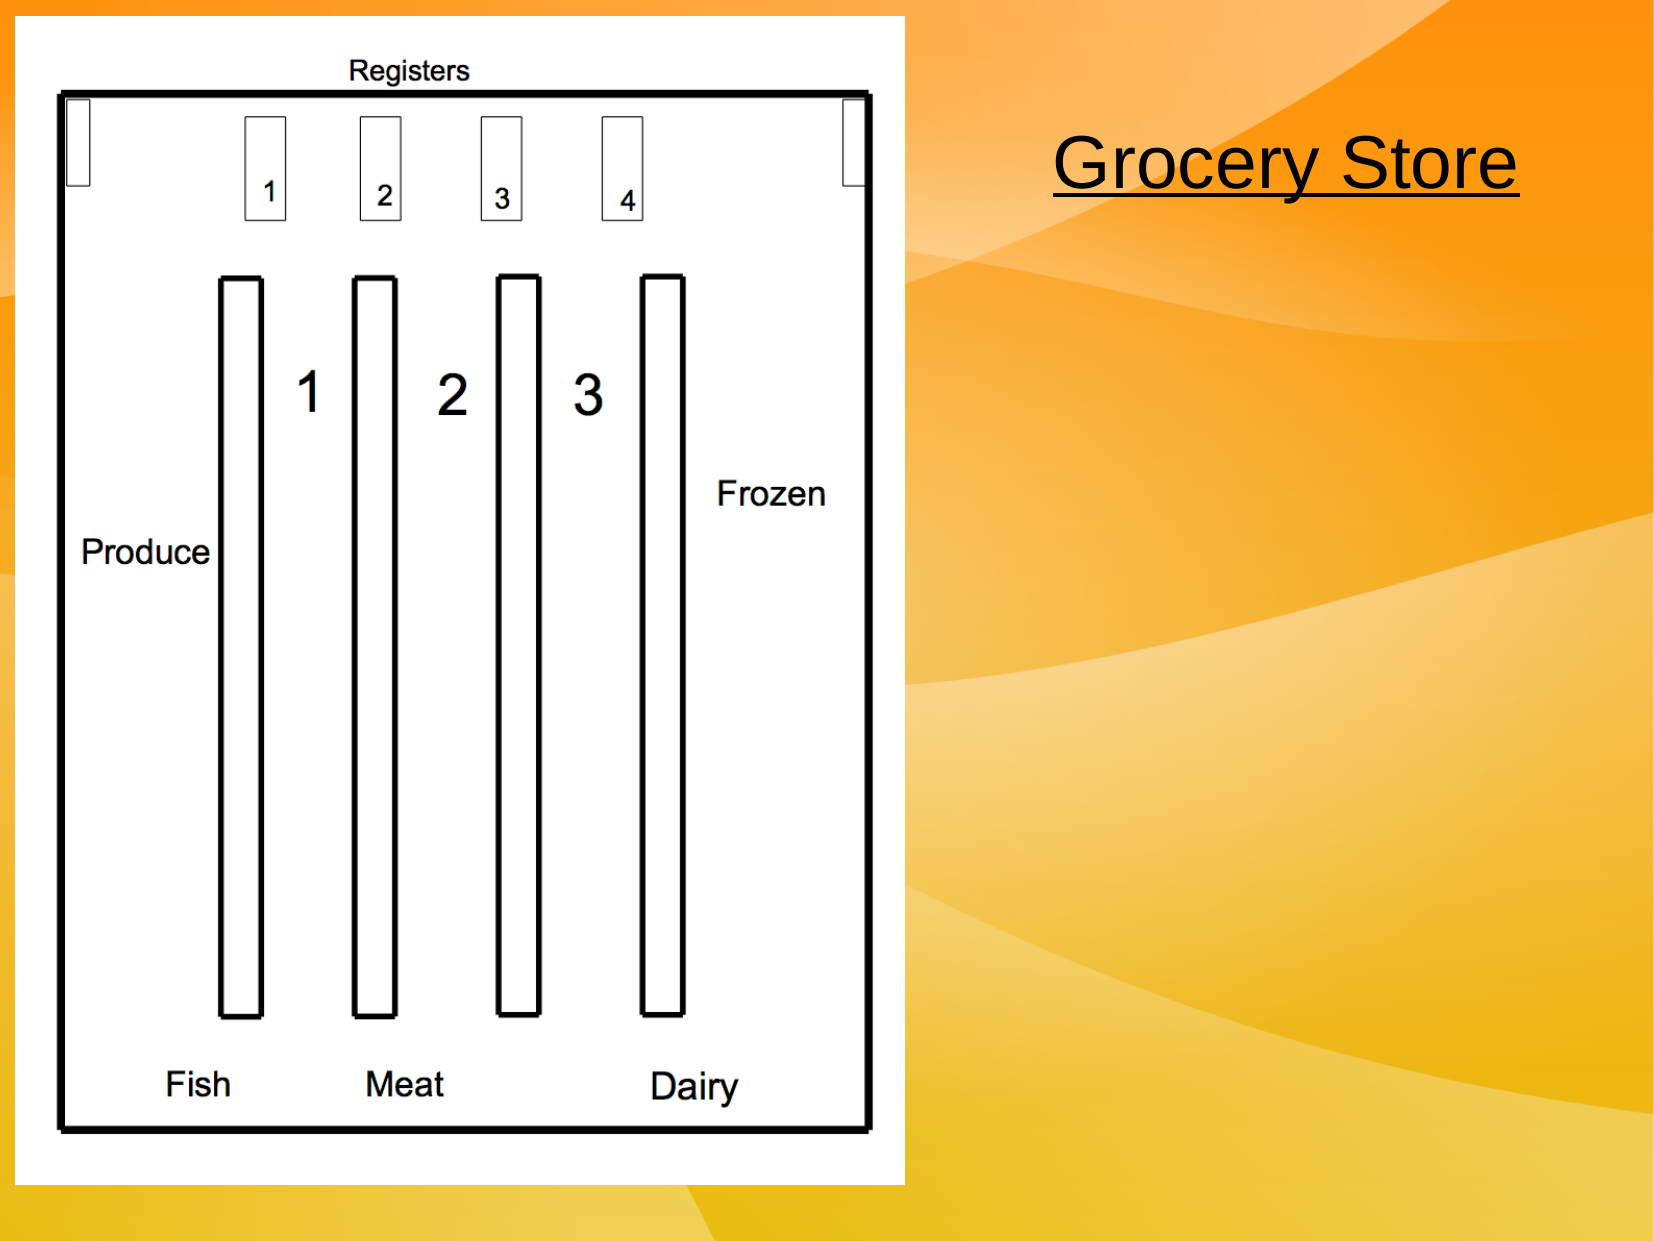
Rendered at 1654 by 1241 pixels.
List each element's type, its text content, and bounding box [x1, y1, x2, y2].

text_box Grocery Store [1038, 113, 1535, 213]
picture [0, 0, 1654, 1241]
